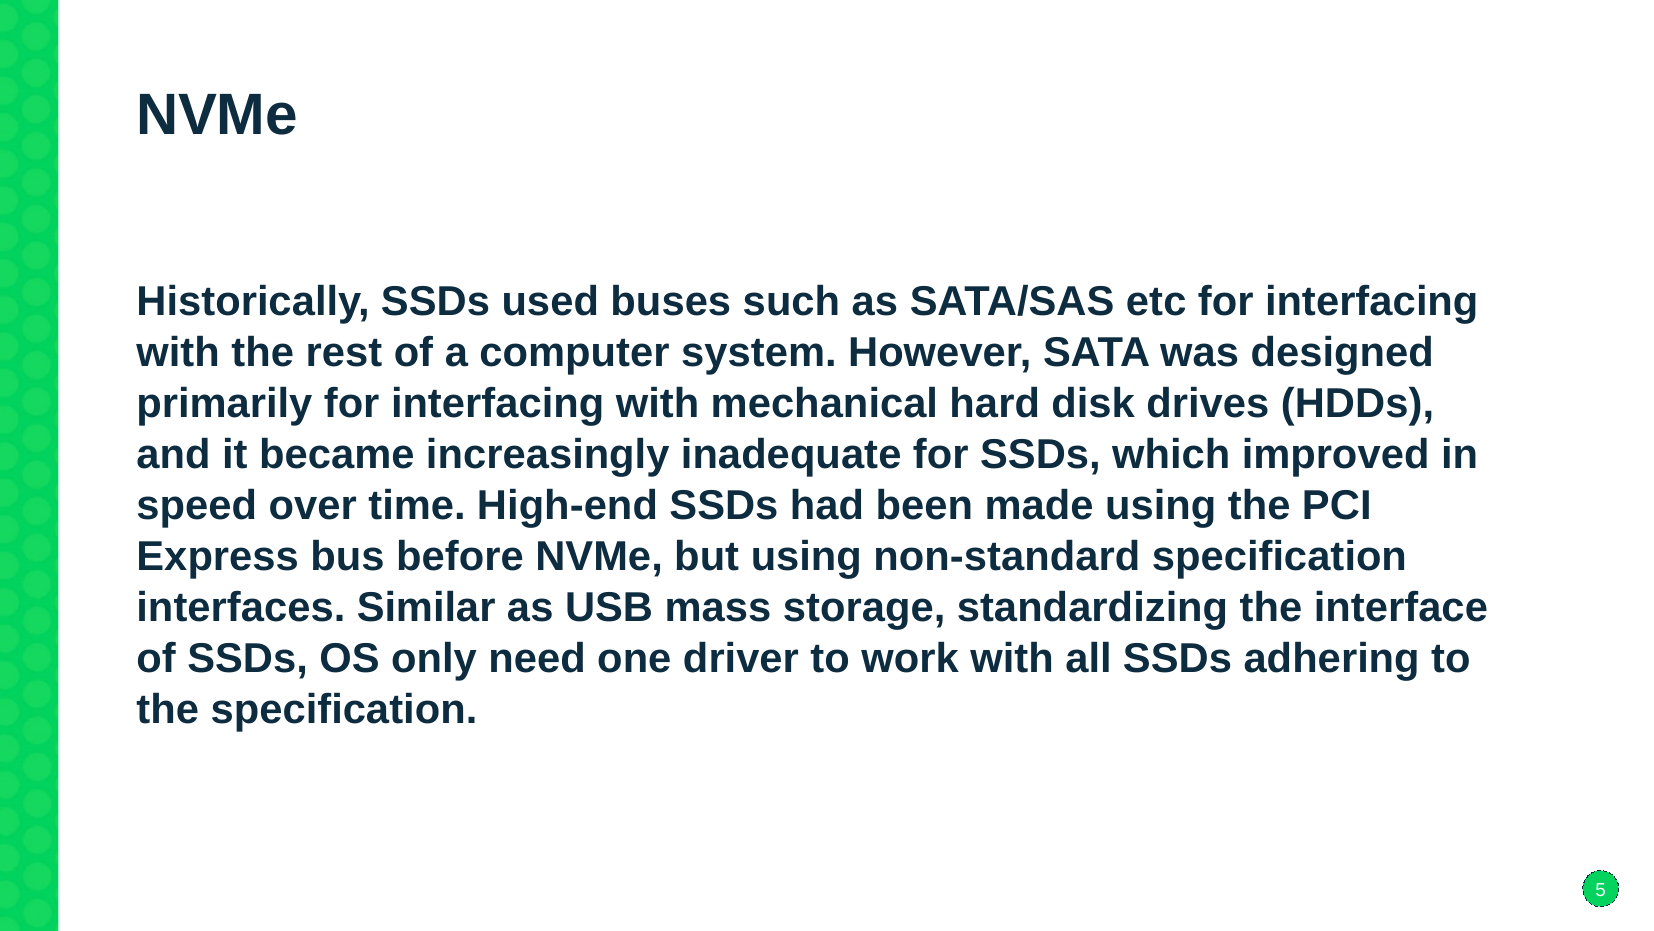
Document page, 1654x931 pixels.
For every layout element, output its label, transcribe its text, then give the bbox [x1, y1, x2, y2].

title NVMe [121, 37, 1531, 150]
picture [0, 0, 76, 931]
list Historically, SSDs used buses such as SATA/SAS etc for interfacing with the rest of a computer system. However, SATA was designed primarily for interfacing with mechanical hard disk drives (HDDs), and it became increasingly inadequate for SSDs, which improved in speed over time. High-end SSDs had been made using the PCI Express bus before NVMe, but using non-standard specification interfaces. Similar as USB mass storage, standardizing the interface of SSDs, OS only need one driver to work with all SSDs adhering to the specification. [121, 150, 1531, 869]
